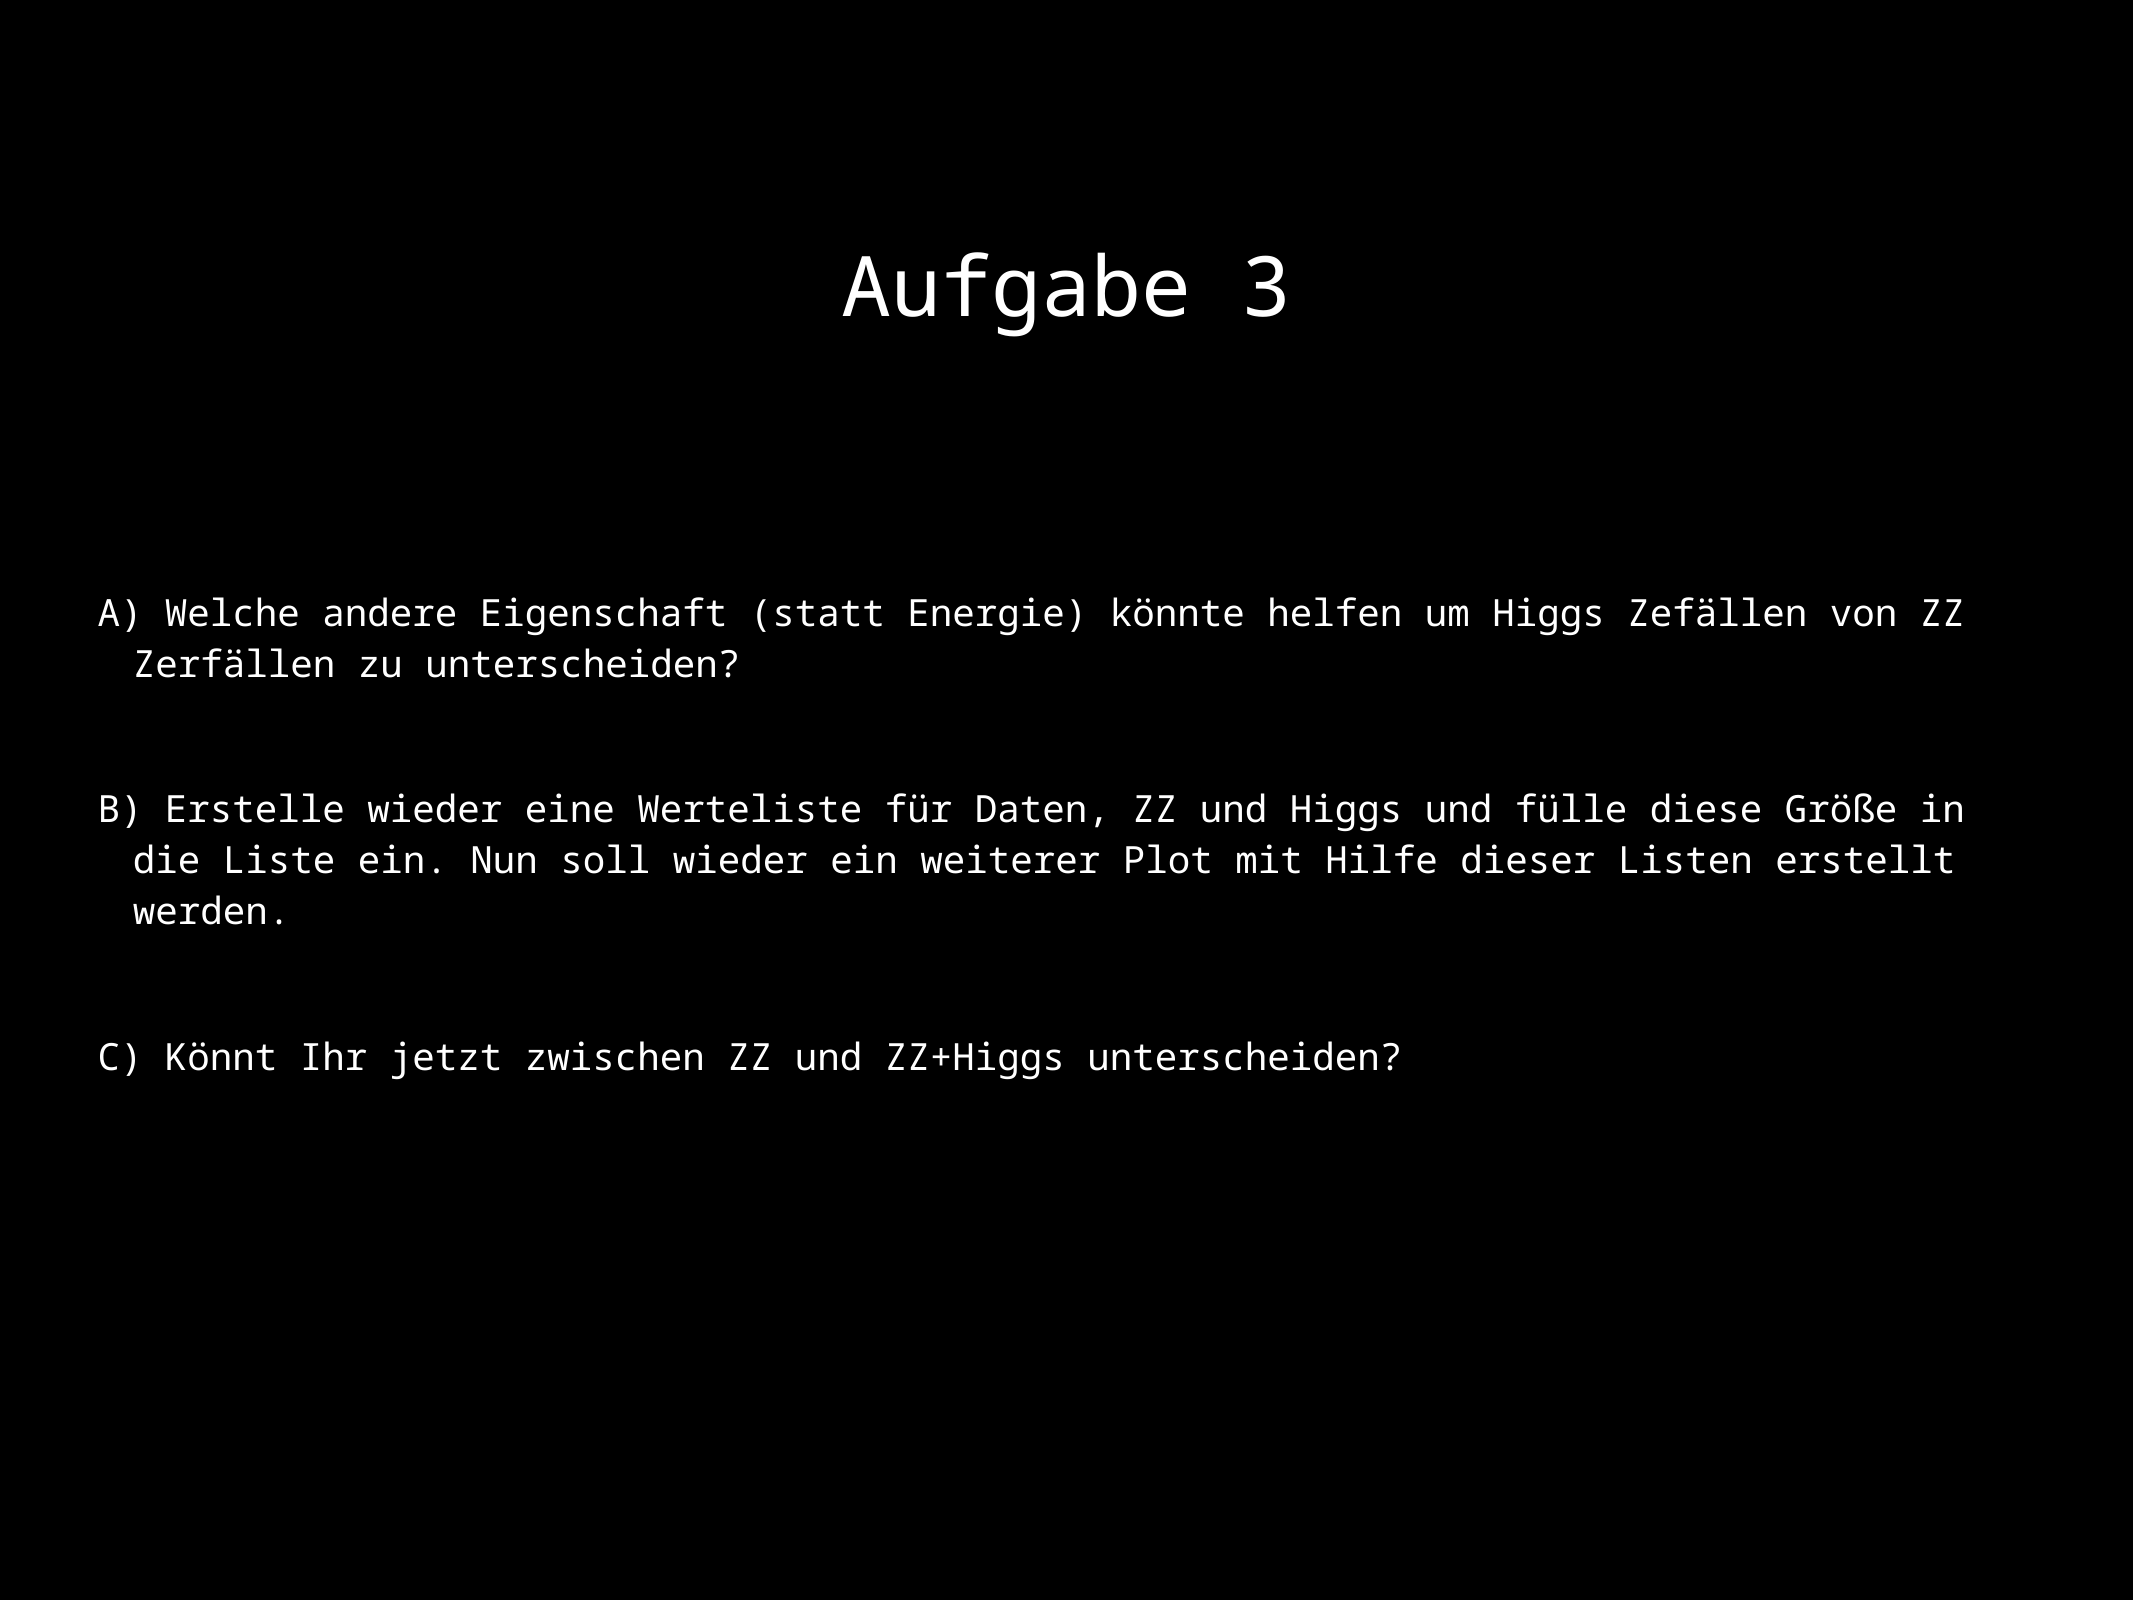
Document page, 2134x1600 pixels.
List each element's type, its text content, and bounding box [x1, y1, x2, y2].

text_box Welche andere Eigenschaft (statt Energie) könnte helfen um Higgs Zefällen von ZZ Zerfällen zu unterscheiden? Erstelle wieder eine Werteliste für Daten, ZZ und Higgs und fülle diese Größe in die Liste ein. Nun soll wieder ein weiterer Plot mit Hilfe dieser Listen erstellt werden. Könnt Ihr jetzt zwischen ZZ und ZZ+Higgs unterscheiden? [82, 578, 2067, 1217]
title Aufgabe 3 [108, 164, 2025, 405]
